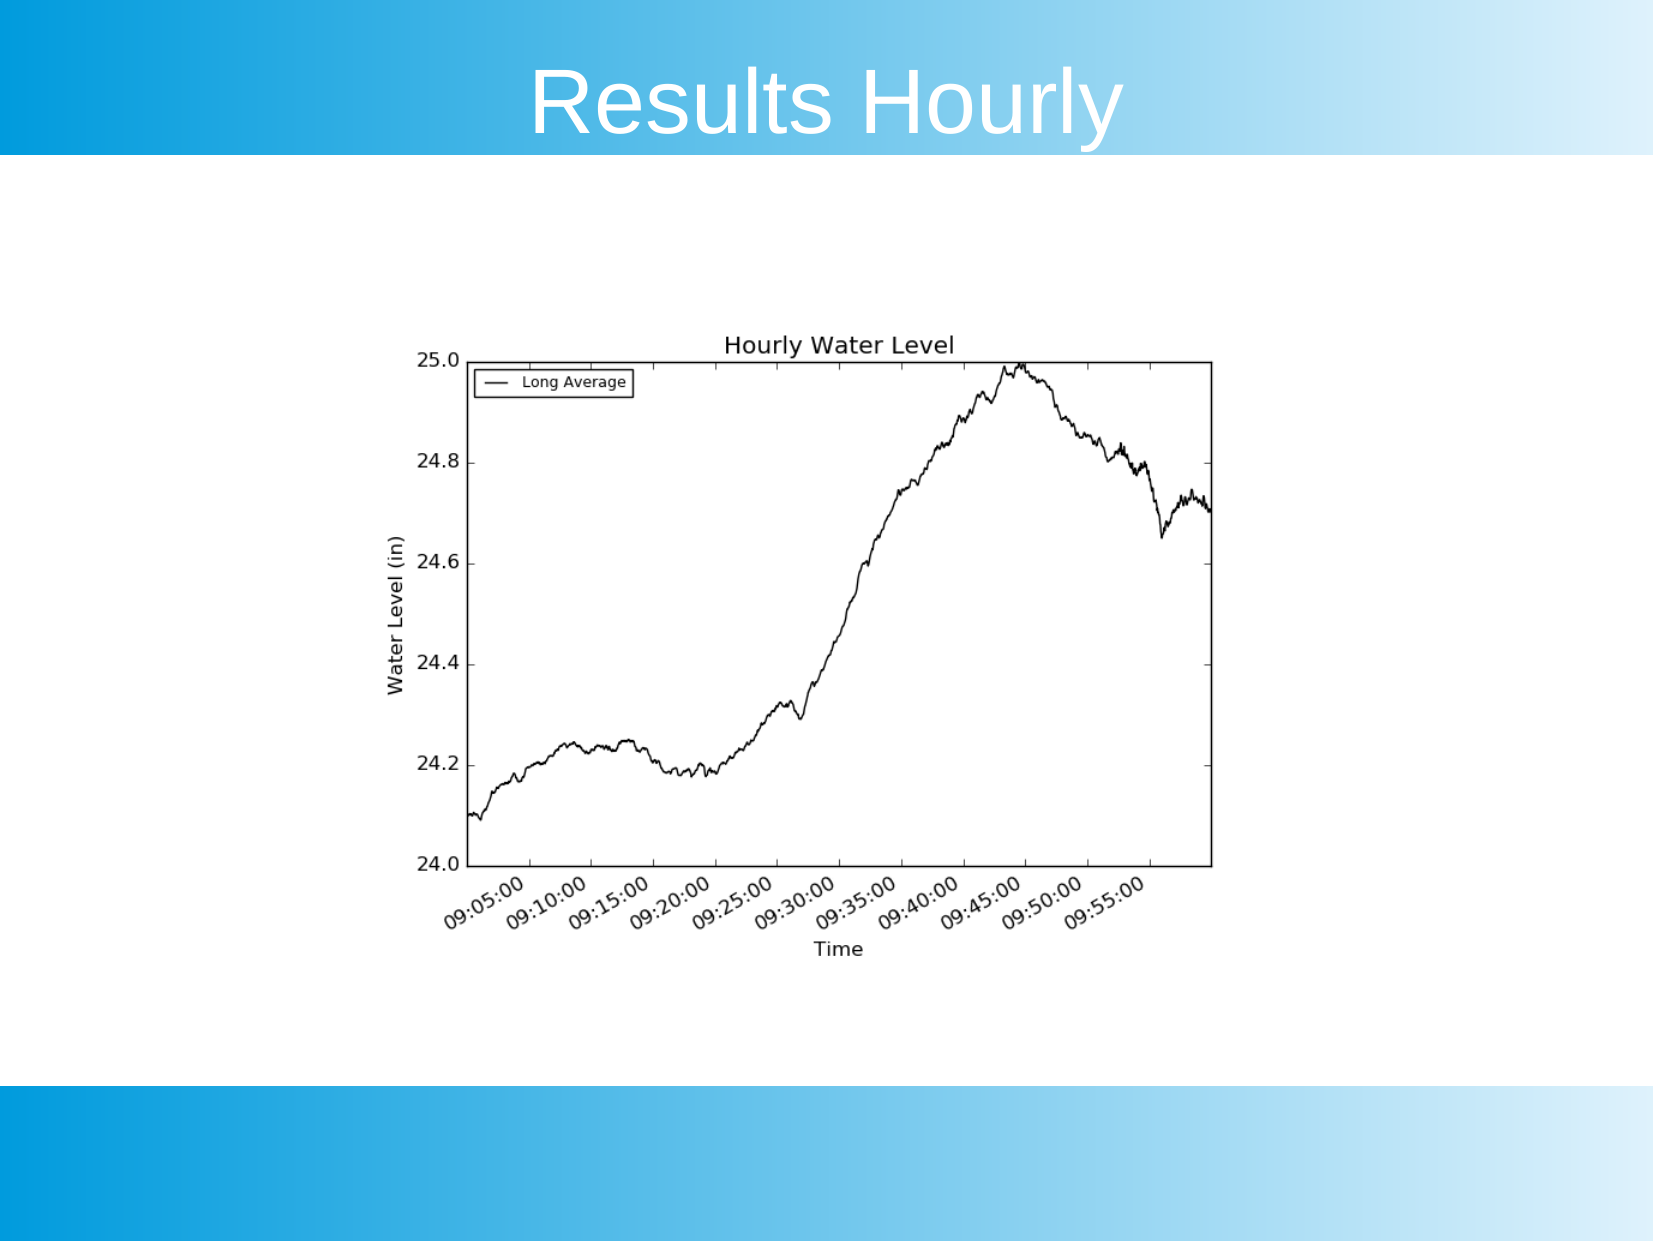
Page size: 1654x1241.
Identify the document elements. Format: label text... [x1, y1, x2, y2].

picture [347, 290, 1307, 1010]
title Results Hourly [82, 49, 1571, 155]
